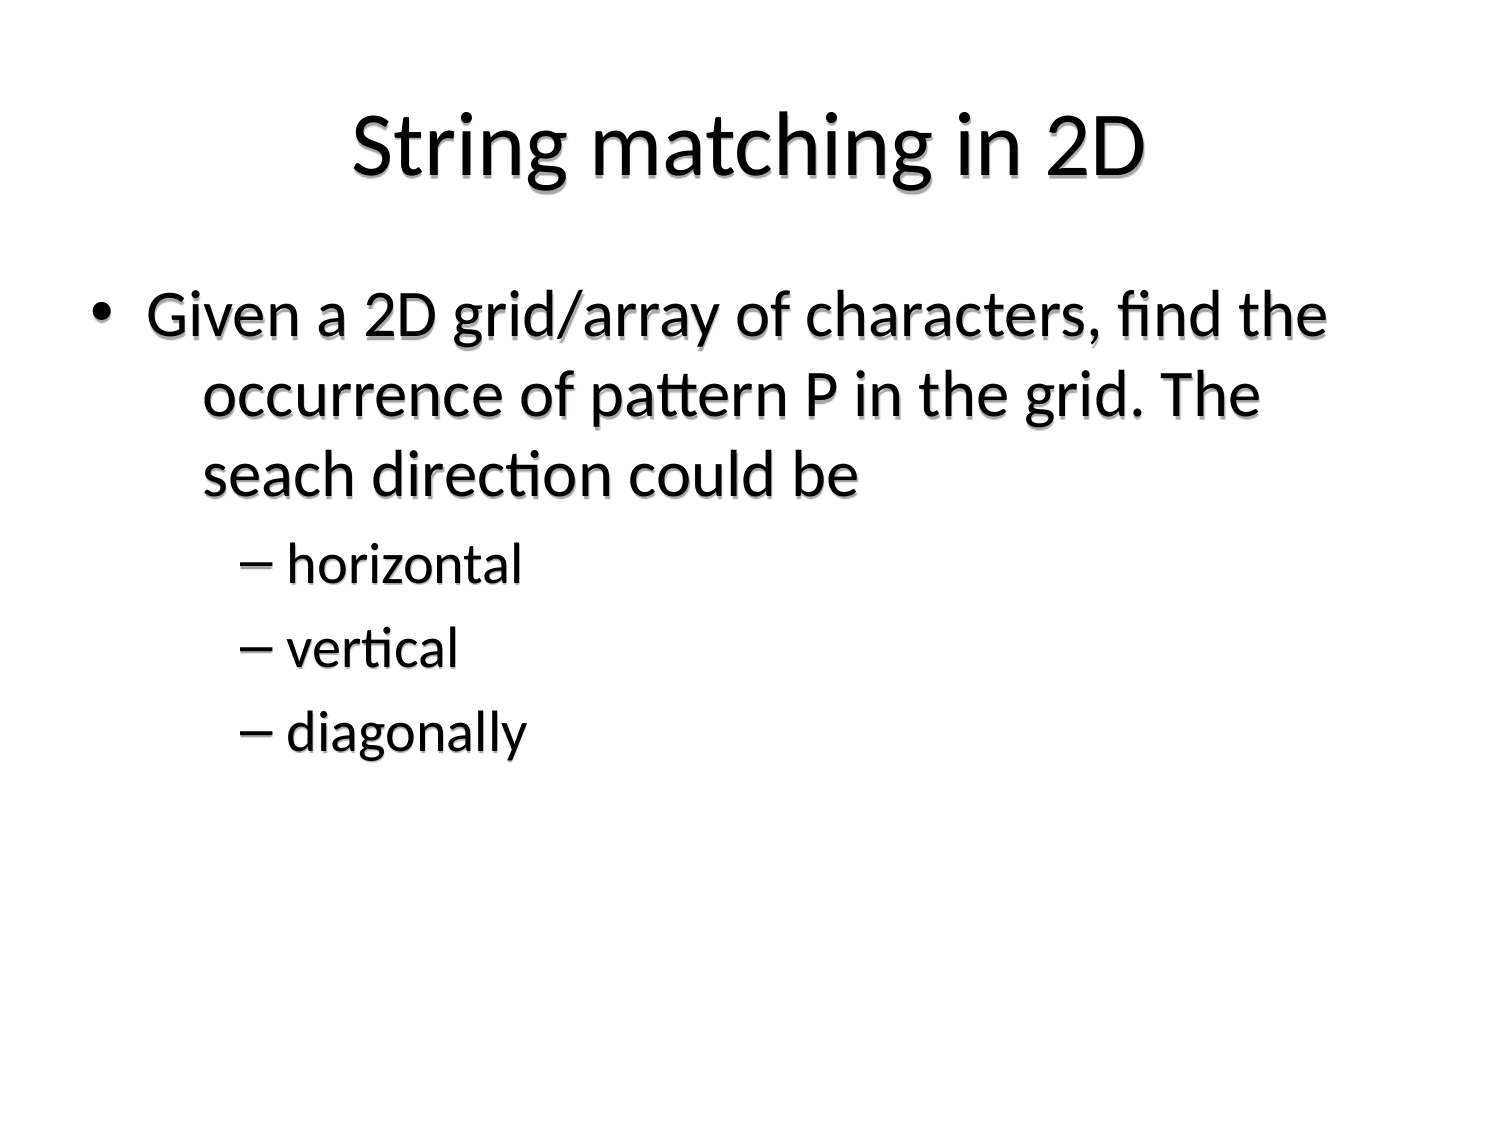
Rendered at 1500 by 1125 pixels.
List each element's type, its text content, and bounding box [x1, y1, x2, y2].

title String matching in 2D [75, 45, 1426, 233]
list Given a 2D grid/array of characters, find the occurrence of pattern P in the grid. The seach direction could be horizontal vertical diagonally [75, 262, 1426, 1005]
